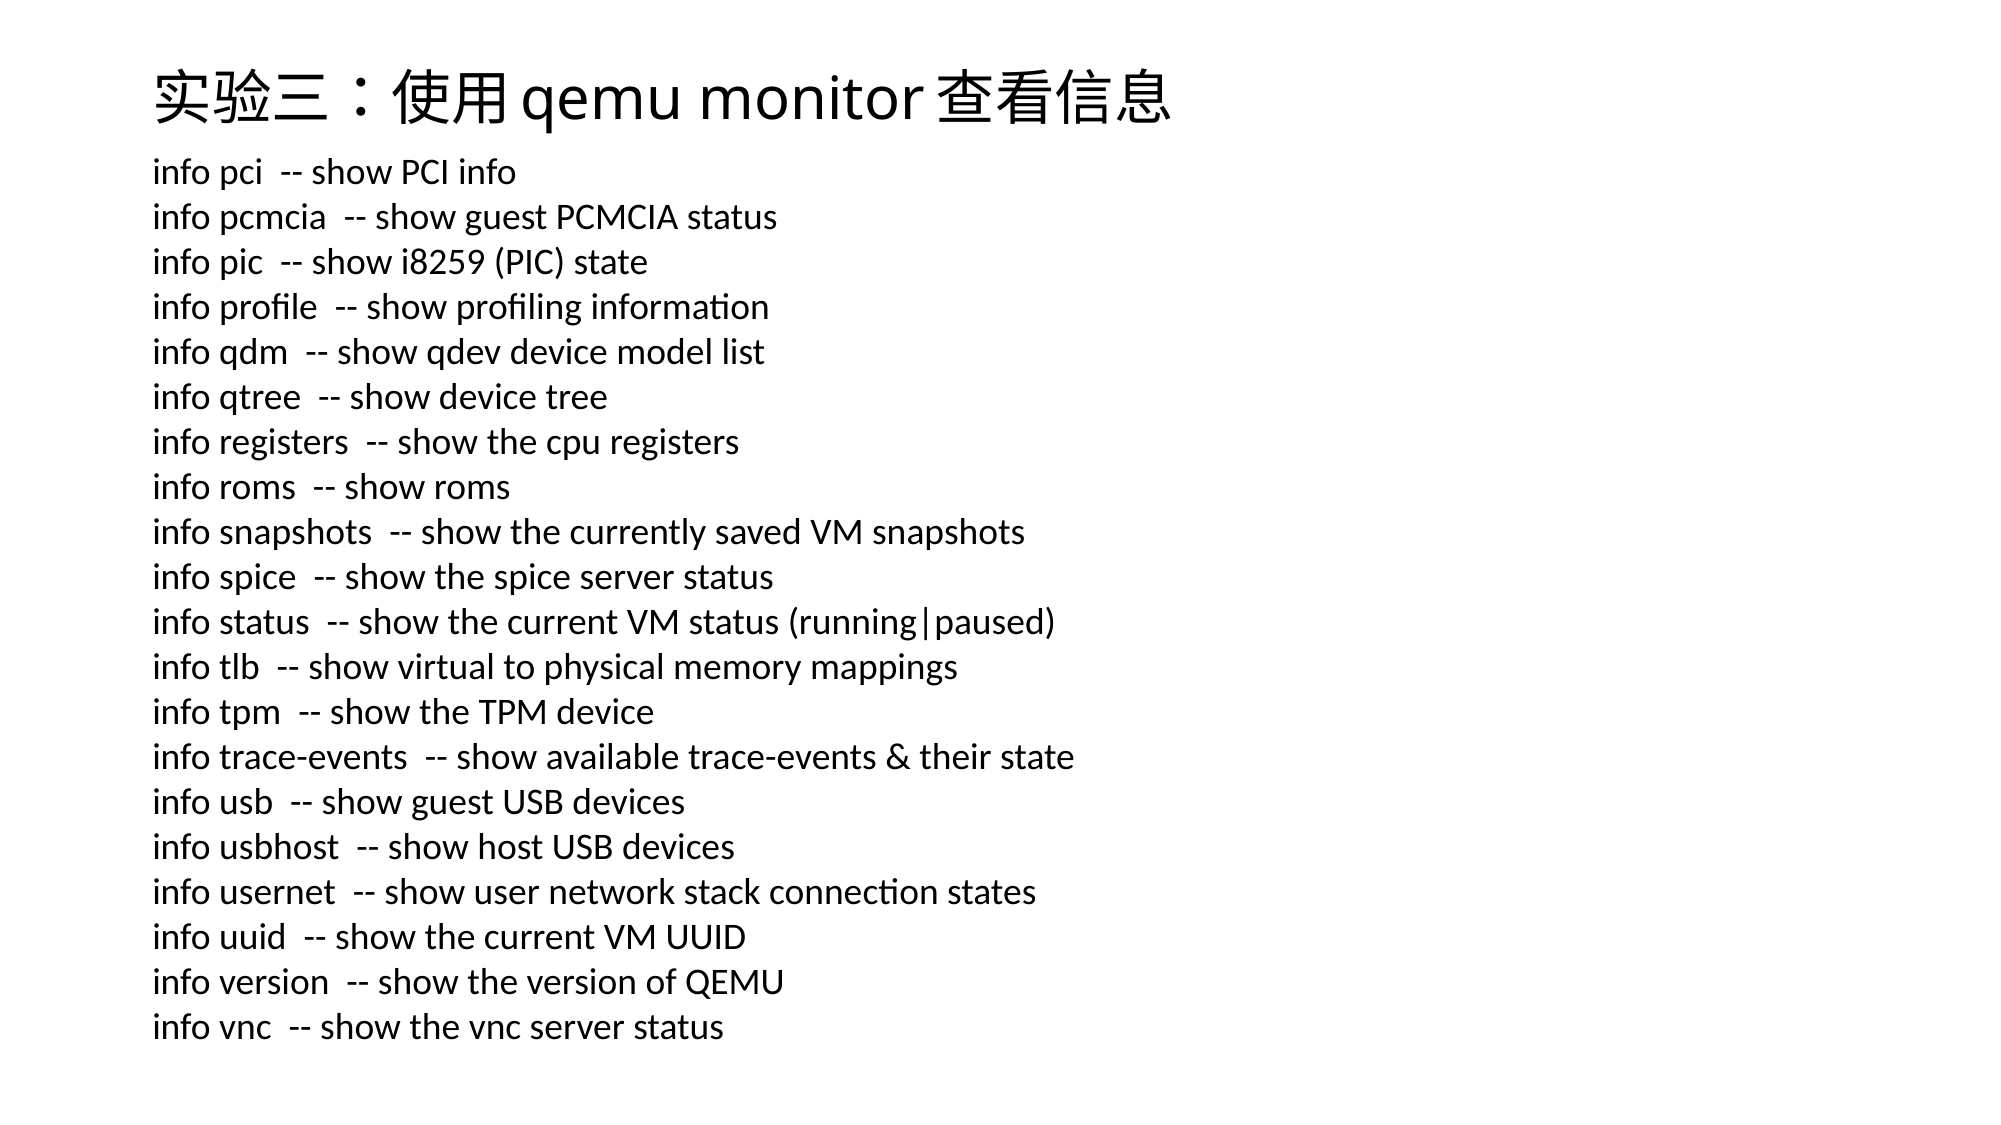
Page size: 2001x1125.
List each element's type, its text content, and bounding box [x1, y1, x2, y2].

text_box info pci -- show PCI info info pcmcia -- show guest PCMCIA status info pic -- show i8259 (PIC) state info profile -- show profiling information info qdm -- show qdev device model list info qtree -- show device tree info registers -- show the cpu registers info roms -- show roms info snapshots -- show the currently saved VM snapshots info spice -- show the spice server status info status -- show the current VM status (running|paused) info tlb -- show virtual to physical memory mappings info tpm -- show the TPM device info trace-events -- show available trace-events & their state info usb -- show guest USB devices info usbhost -- show host USB devices info usernet -- show user network stack connection states info uuid -- show the current VM UUID info version -- show the version of QEMU info vnc -- show the vnc server status [137, 139, 1138, 1055]
title 实验三：使用qemu monitor查看信息 [137, 59, 1863, 140]
